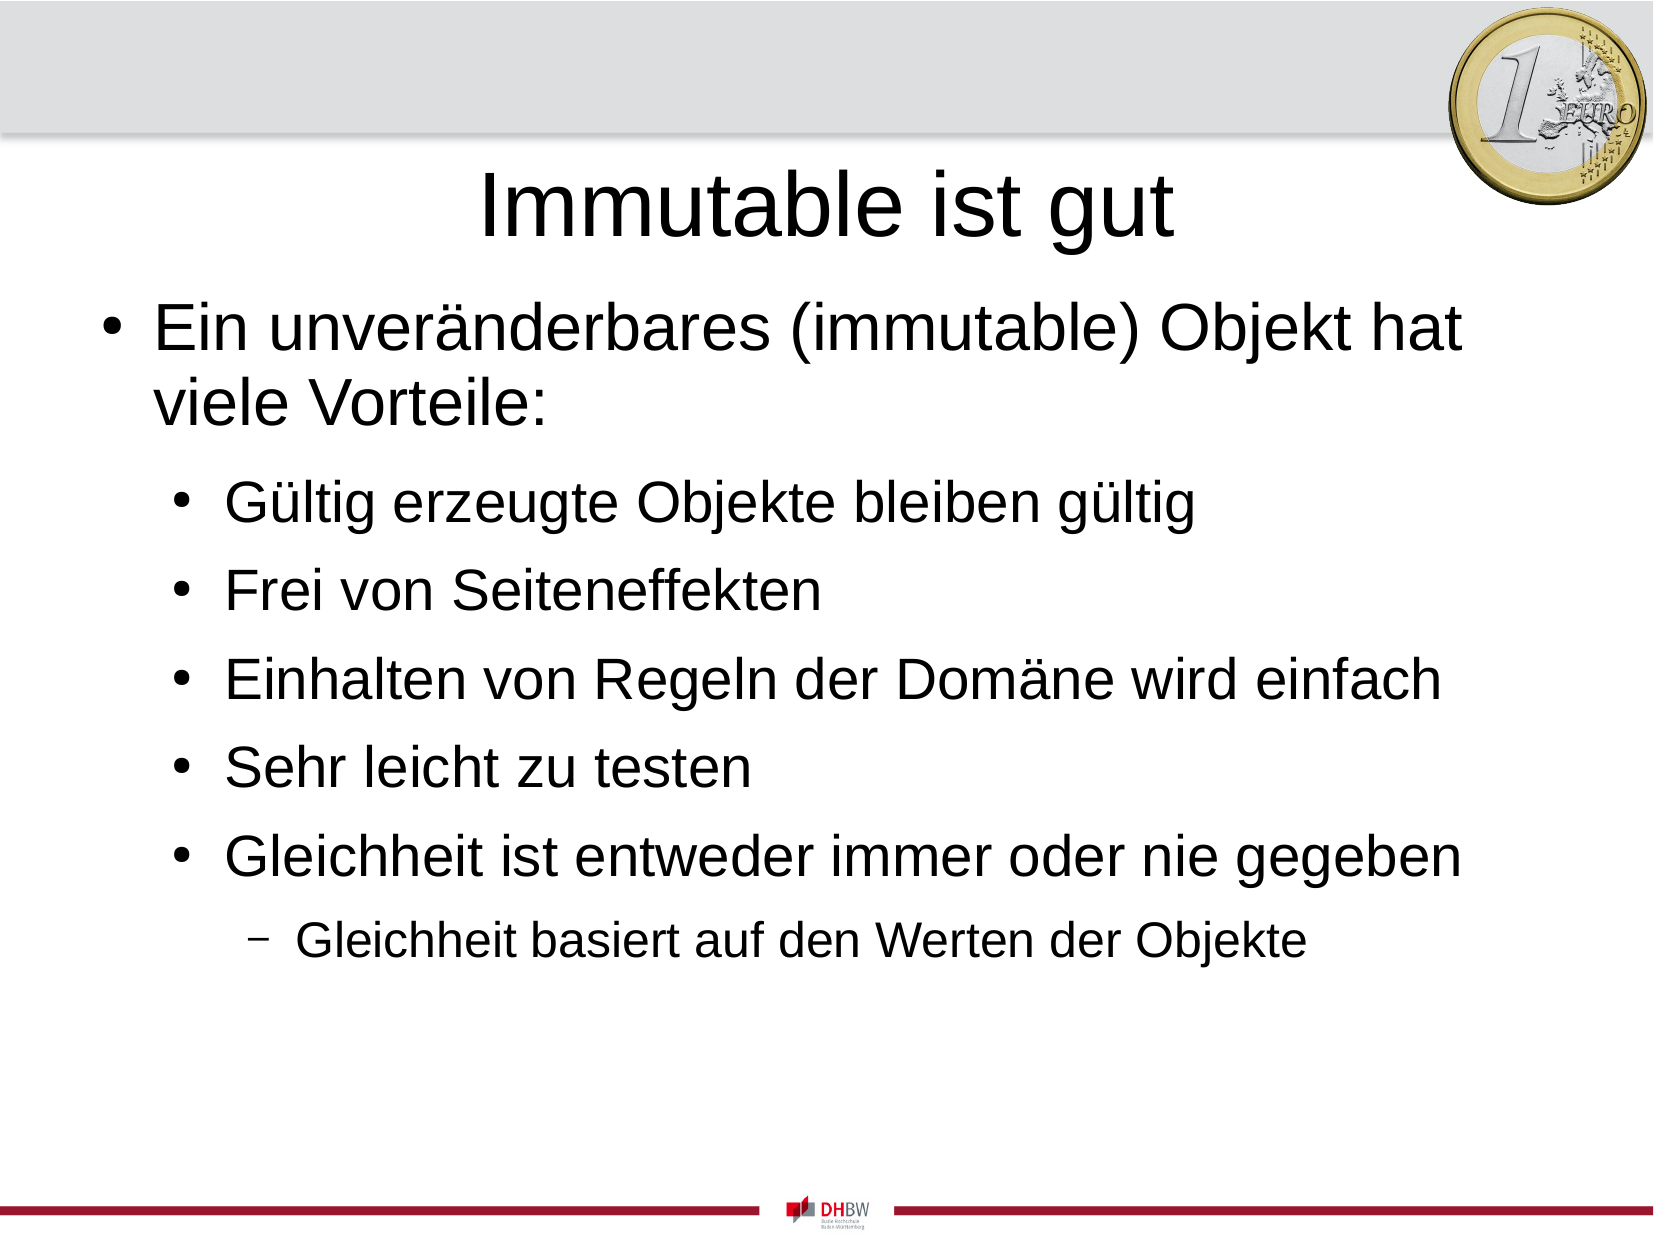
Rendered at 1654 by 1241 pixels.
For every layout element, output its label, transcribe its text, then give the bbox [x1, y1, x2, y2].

title Immutable ist gut [82, 147, 1571, 257]
list Ein unveränderbares (immutable) Objekt hat viele Vorteile: Gültig erzeugte Objekte bleiben gültig Frei von Seiteneffekten Einhalten von Regeln der Domäne wird einfach Sehr leicht zu testen Gleichheit ist entweder immer oder nie gegeben Gleichheit basiert auf den Werten der Objekte [82, 290, 1571, 1010]
picture [0, 0, 1654, 1237]
